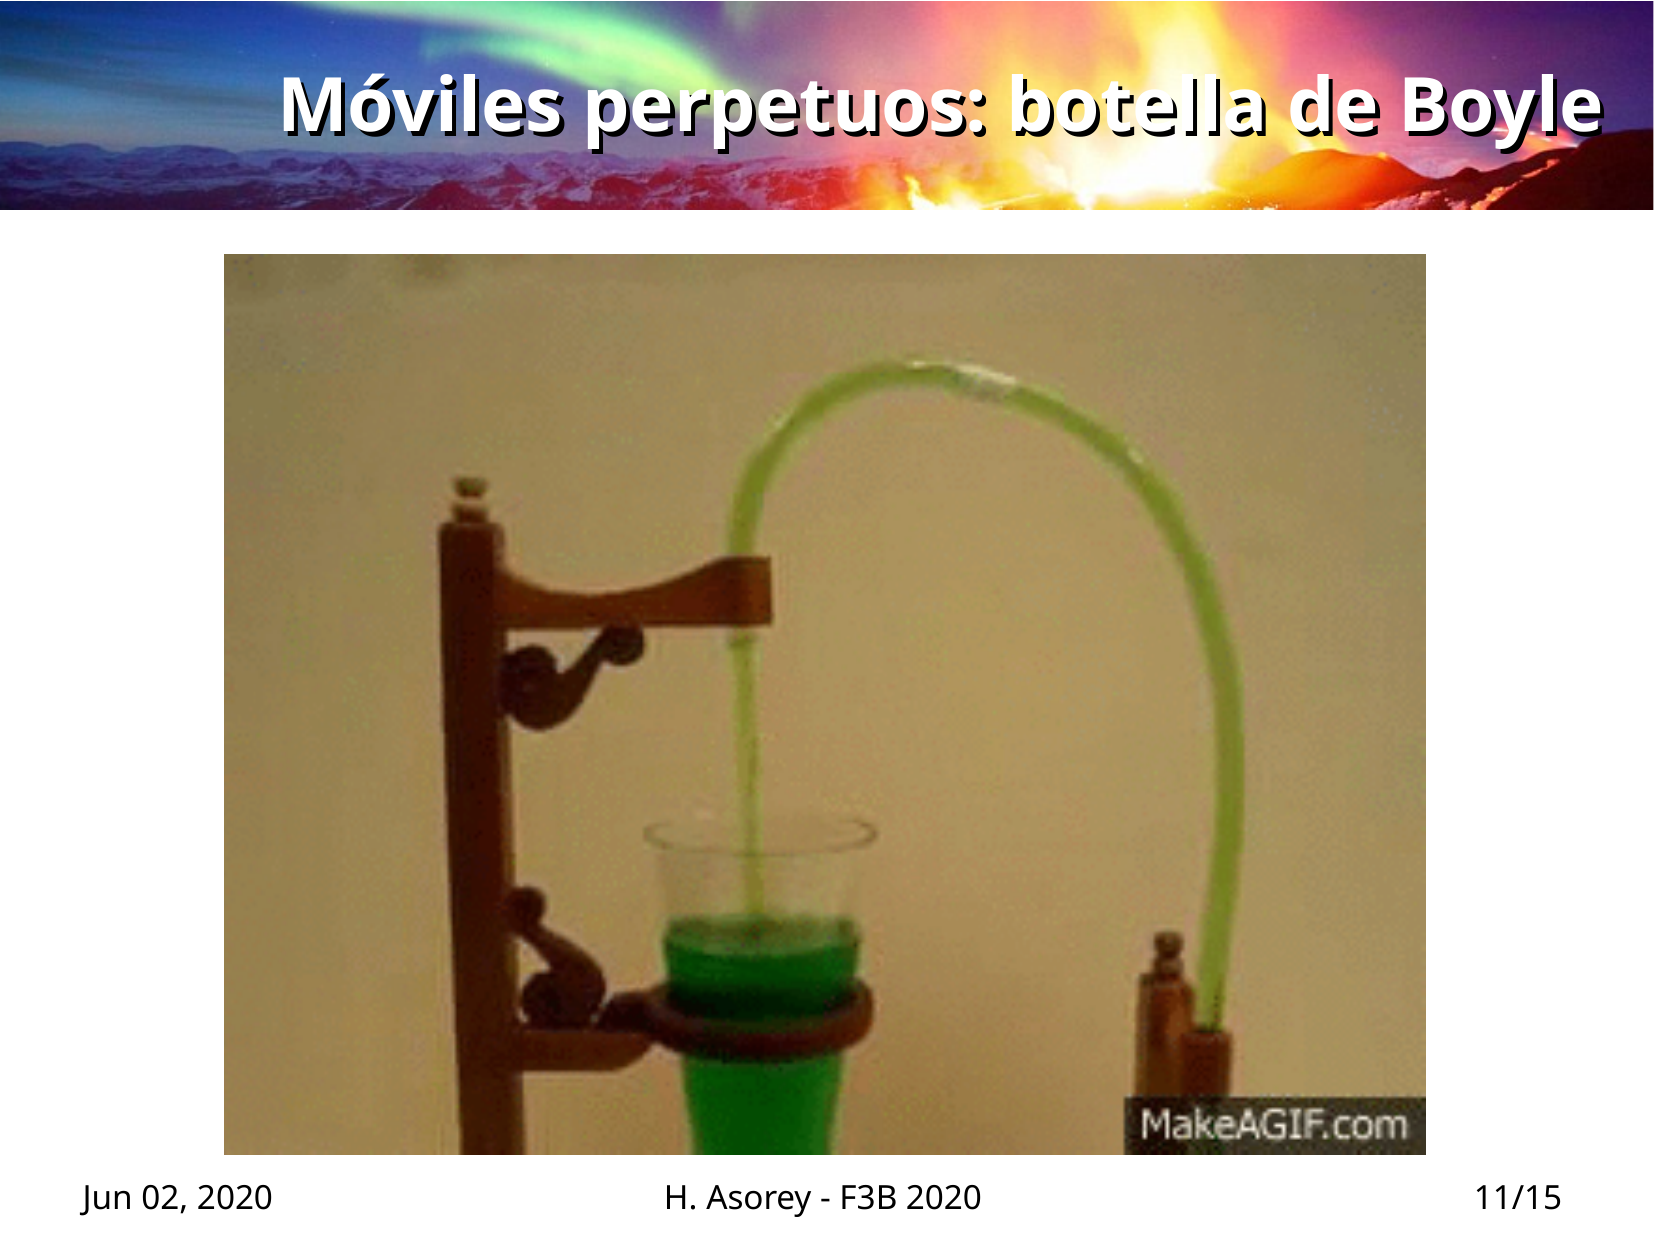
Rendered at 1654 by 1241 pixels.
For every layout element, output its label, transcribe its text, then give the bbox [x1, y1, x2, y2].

picture [0, 1, 1654, 210]
title Móviles perpetuos: botella de Boyle [45, 15, 1606, 191]
picture [224, 254, 1426, 1156]
